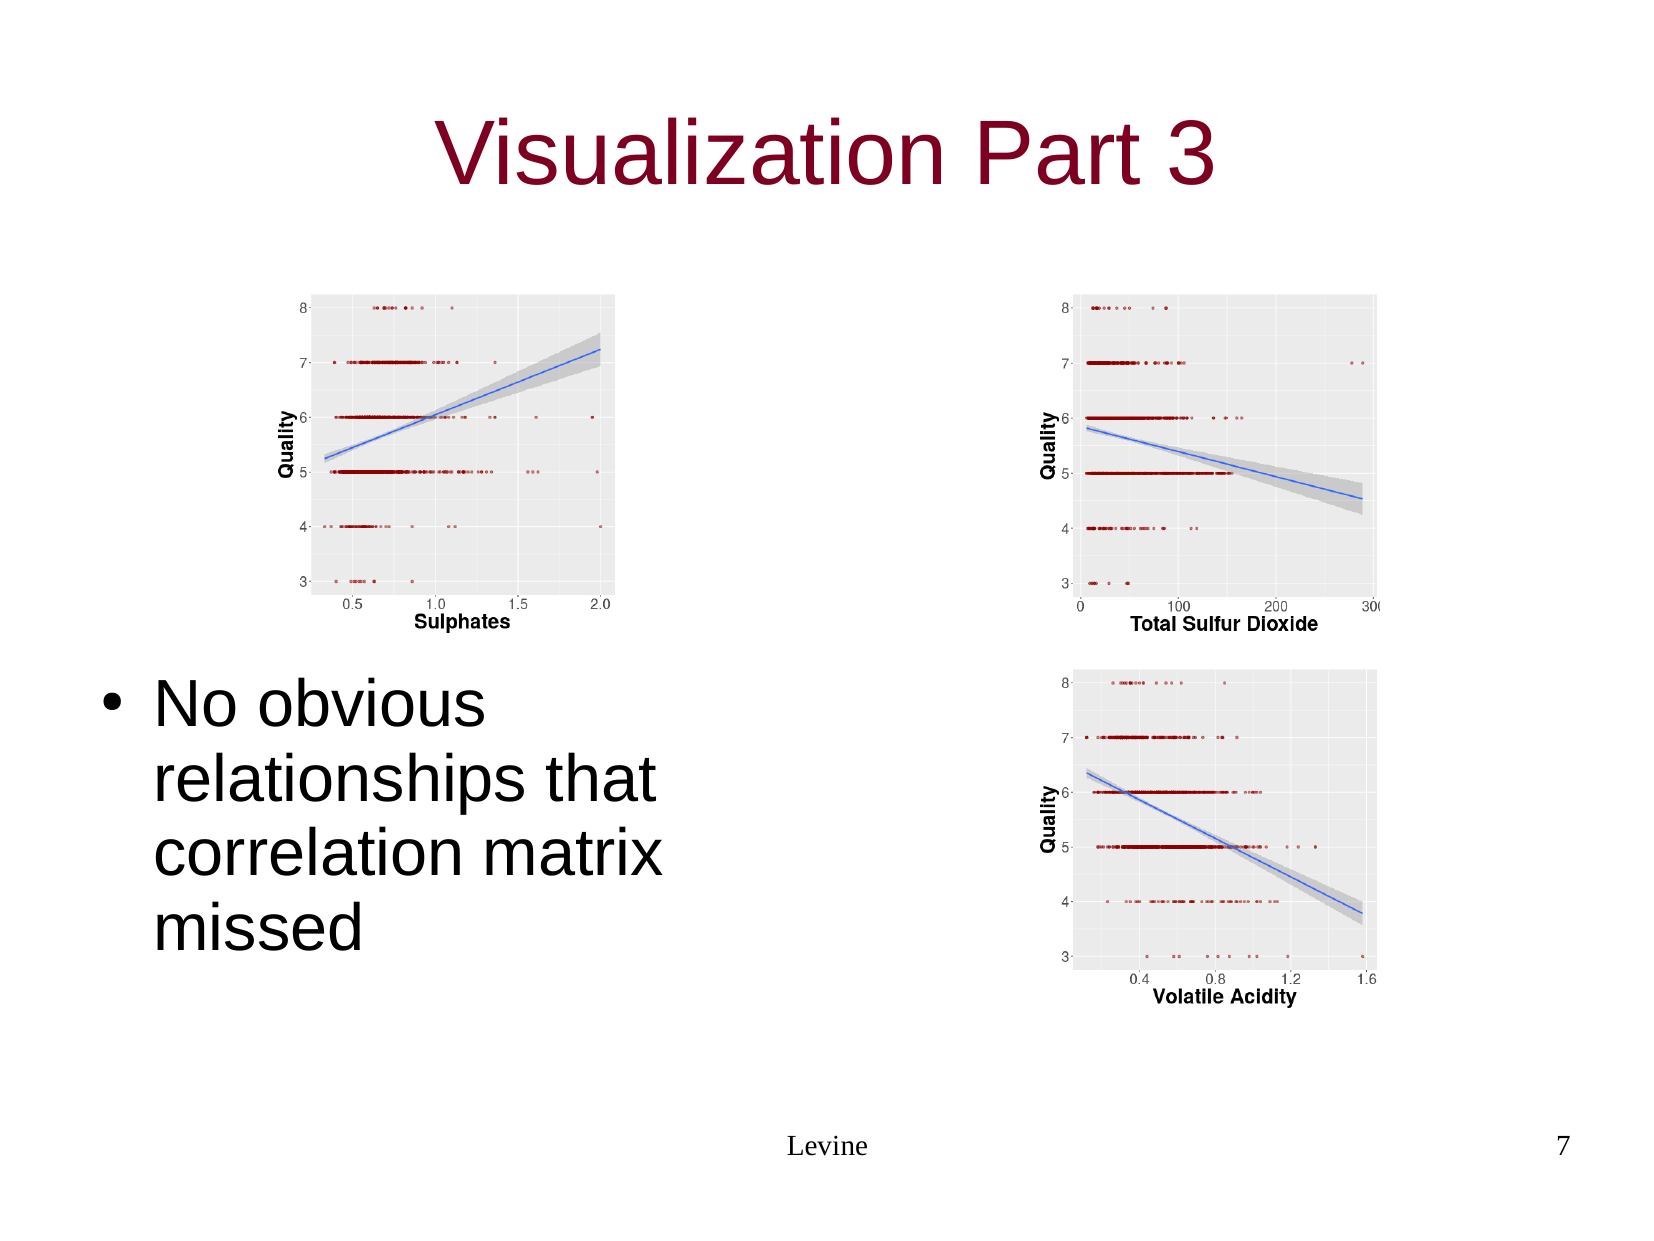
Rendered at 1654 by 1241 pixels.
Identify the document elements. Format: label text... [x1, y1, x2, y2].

list No obvious relationships that correlation matrix missed [82, 665, 809, 1009]
title Visualization Part 3 [82, 49, 1571, 257]
picture [1036, 665, 1380, 1009]
picture [274, 290, 618, 634]
picture [1036, 290, 1380, 634]
